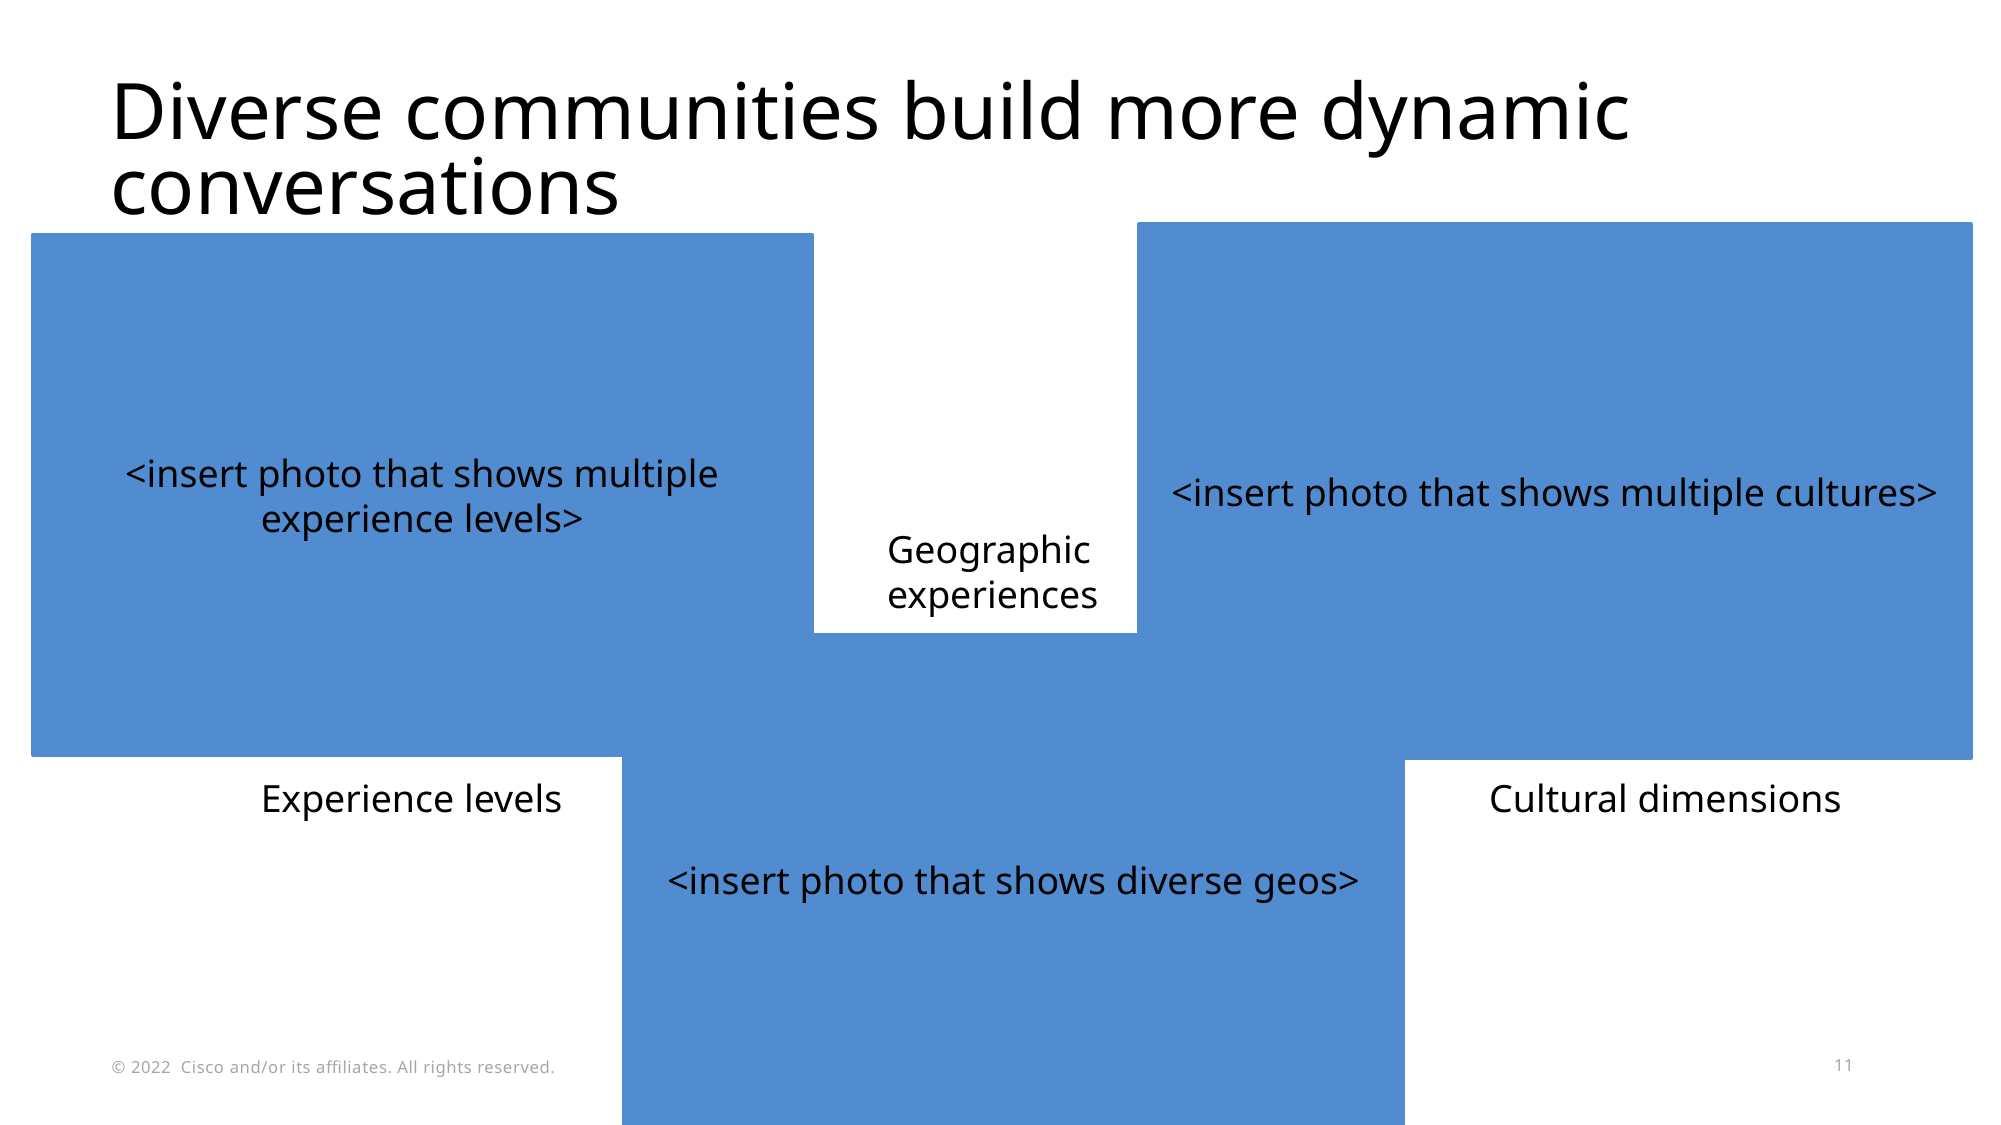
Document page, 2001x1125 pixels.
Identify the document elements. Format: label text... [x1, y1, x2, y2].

text_box <insert photo that shows multiple experience levels> [32, 234, 812, 755]
title Diverse communities build more dynamic conversations [95, 74, 1922, 235]
text_box Geographic experiences [872, 518, 1116, 624]
text_box Experience levels [245, 767, 578, 828]
text_box <insert photo that shows multiple cultures> [1139, 223, 1971, 759]
text_box Cultural dimensions [1474, 767, 1941, 828]
text_box <insert photo that shows diverse geos> [624, 634, 1404, 1125]
